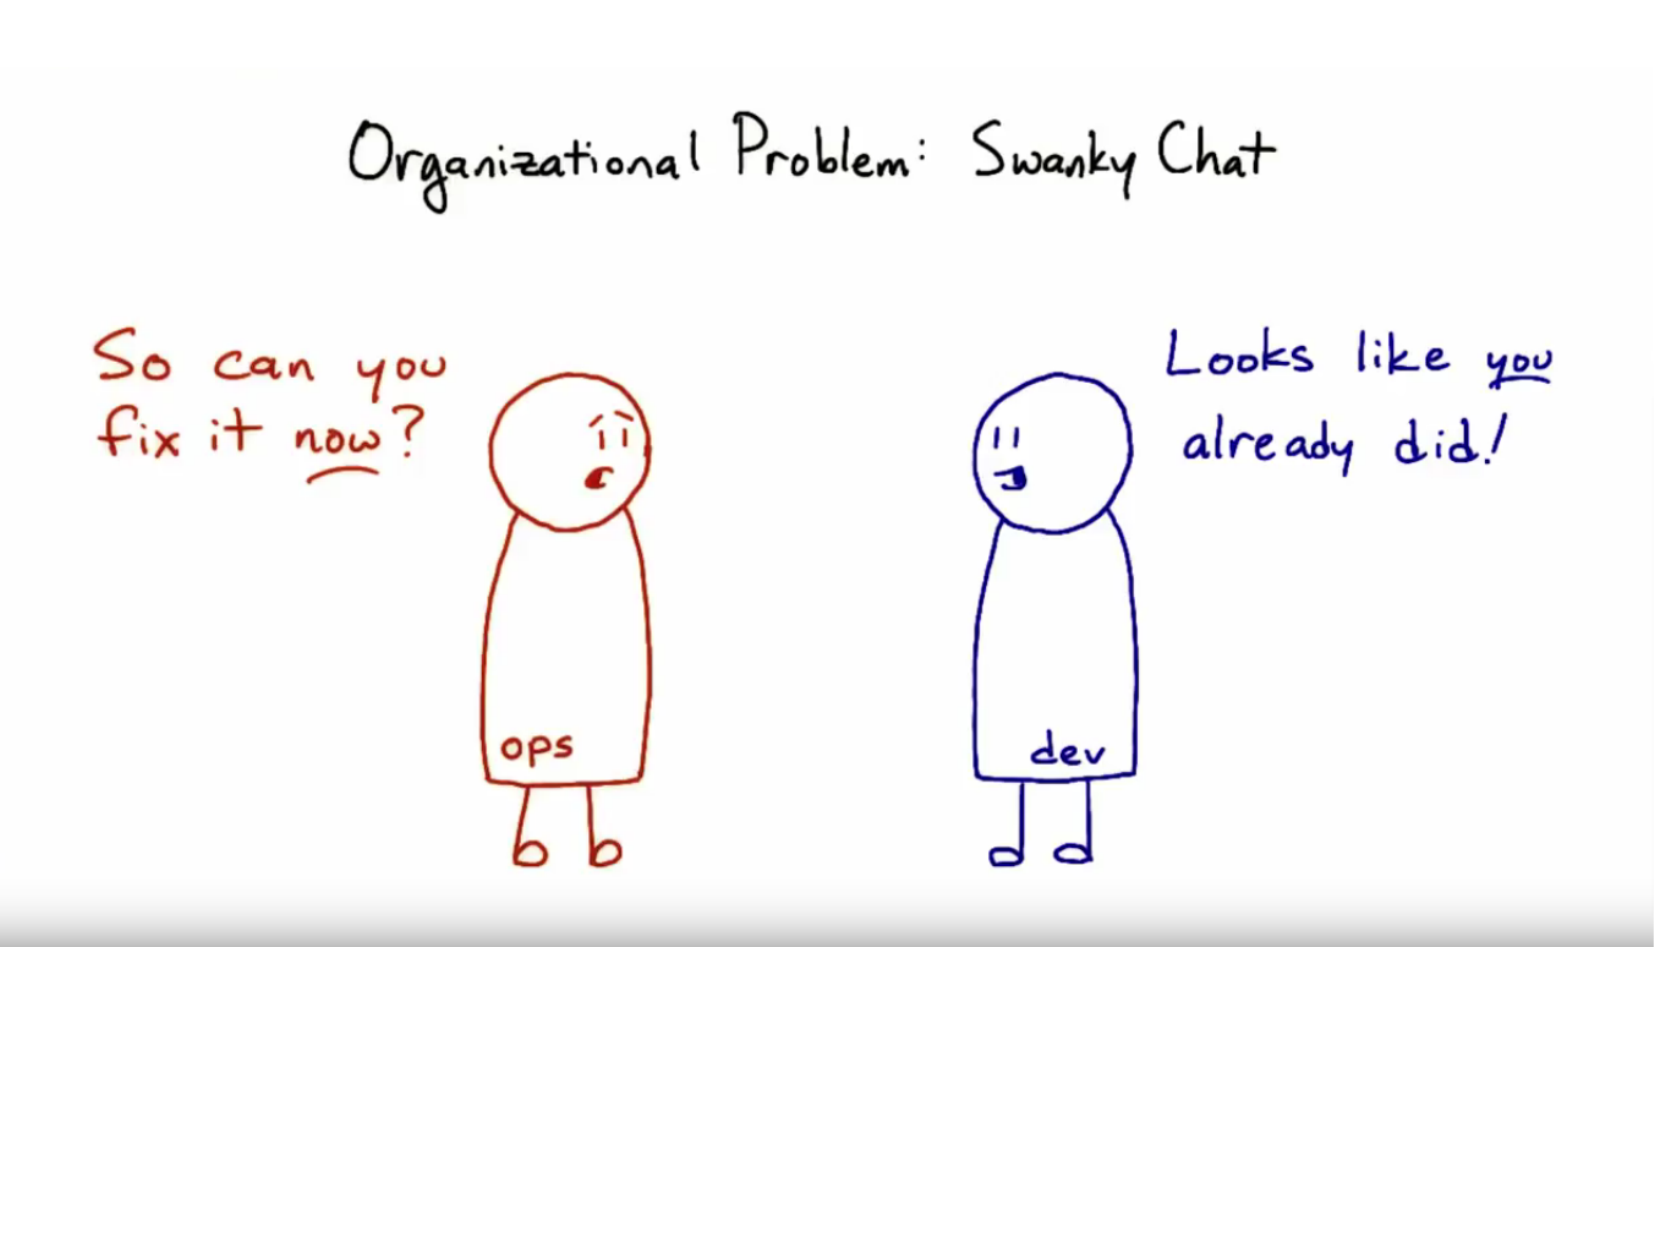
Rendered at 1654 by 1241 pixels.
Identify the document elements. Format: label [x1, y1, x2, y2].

picture [0, 67, 1654, 947]
